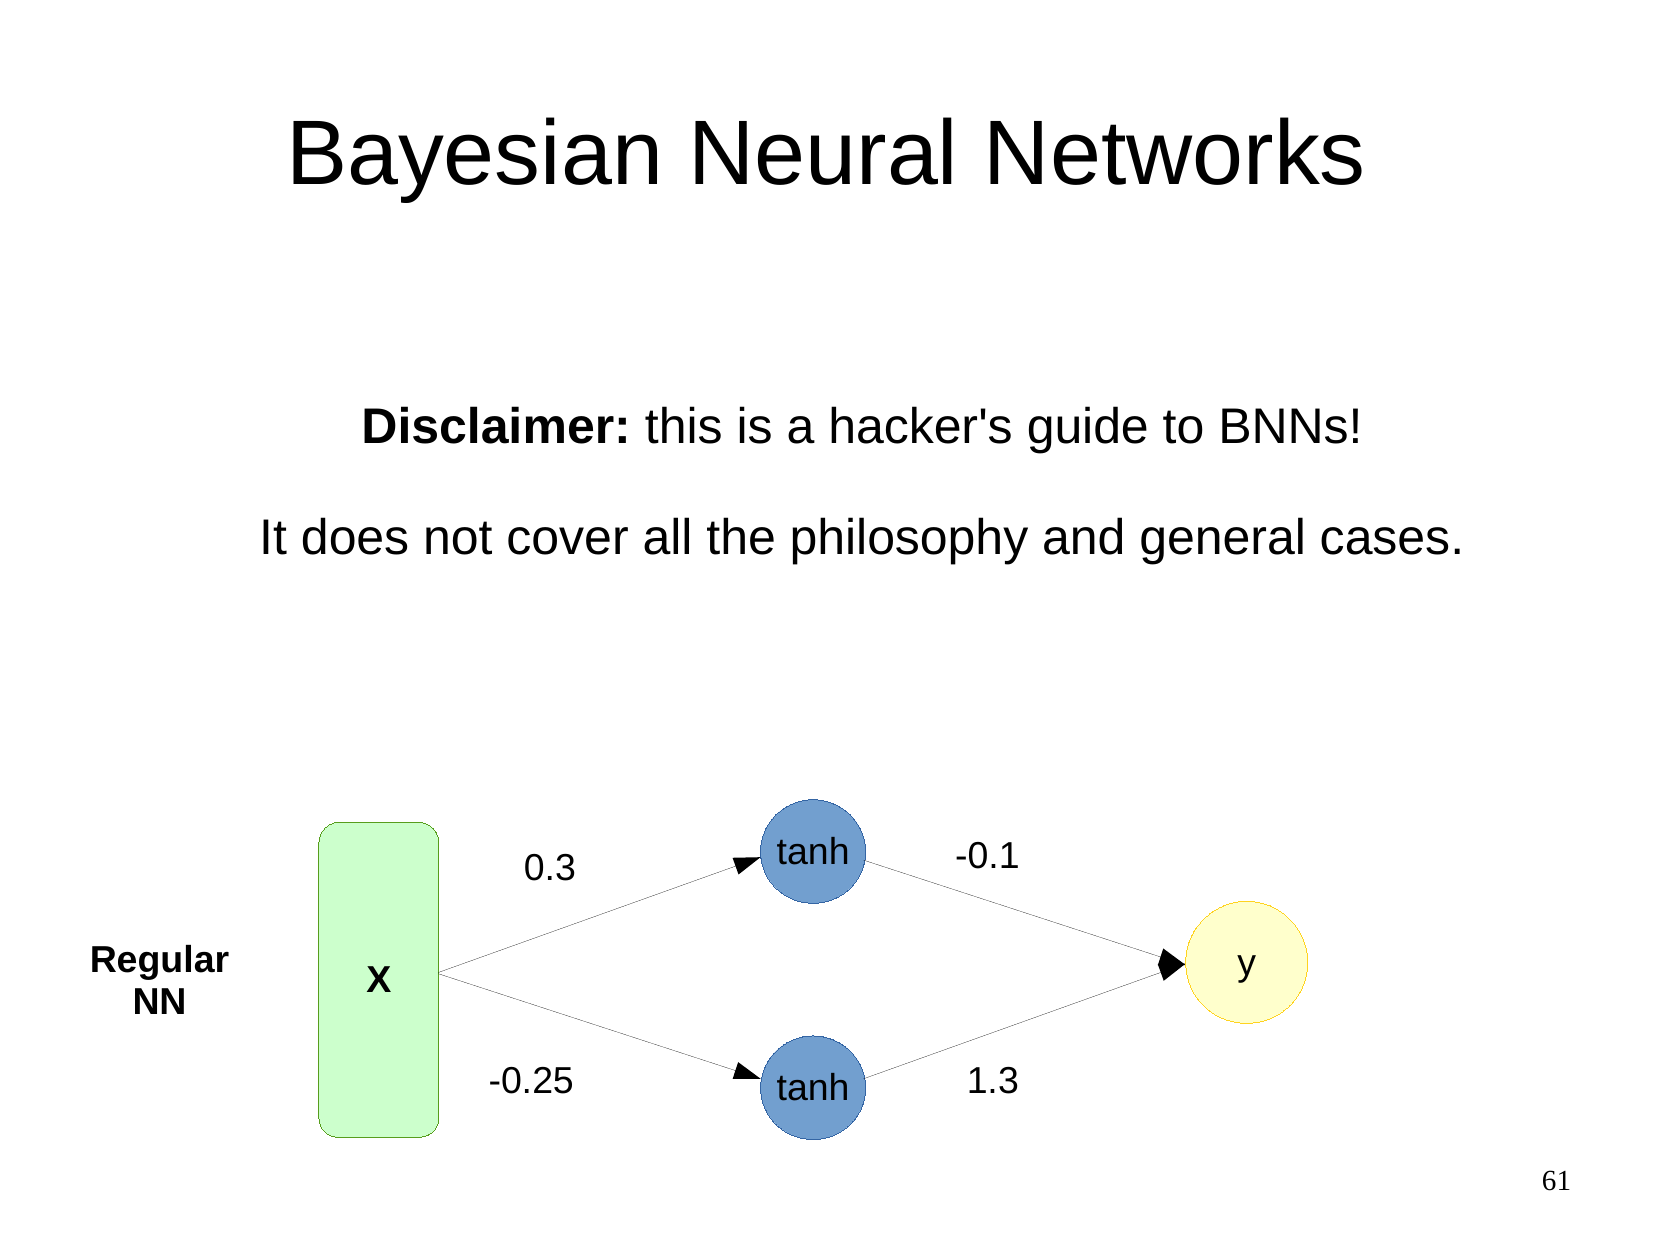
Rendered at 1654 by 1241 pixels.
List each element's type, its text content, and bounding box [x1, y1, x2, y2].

text_box -0.25 [473, 1051, 589, 1128]
text_box X [318, 822, 439, 1138]
text_box tanh [760, 799, 866, 904]
text_box Regular NN [75, 930, 245, 1063]
text_box Disclaimer: this is a hacker's guide to BNNs! It does not cover all the philosophy and general cases. [244, 390, 1481, 634]
text_box -0.1 [940, 886, 994, 904]
text_box 1.3 [952, 1051, 1034, 1128]
text_box -0.1 [940, 827, 1035, 904]
text_box y [1185, 901, 1308, 1024]
title Bayesian Neural Networks [82, 49, 1571, 257]
text_box 0.3 [509, 839, 591, 916]
text_box tanh [760, 1035, 866, 1140]
